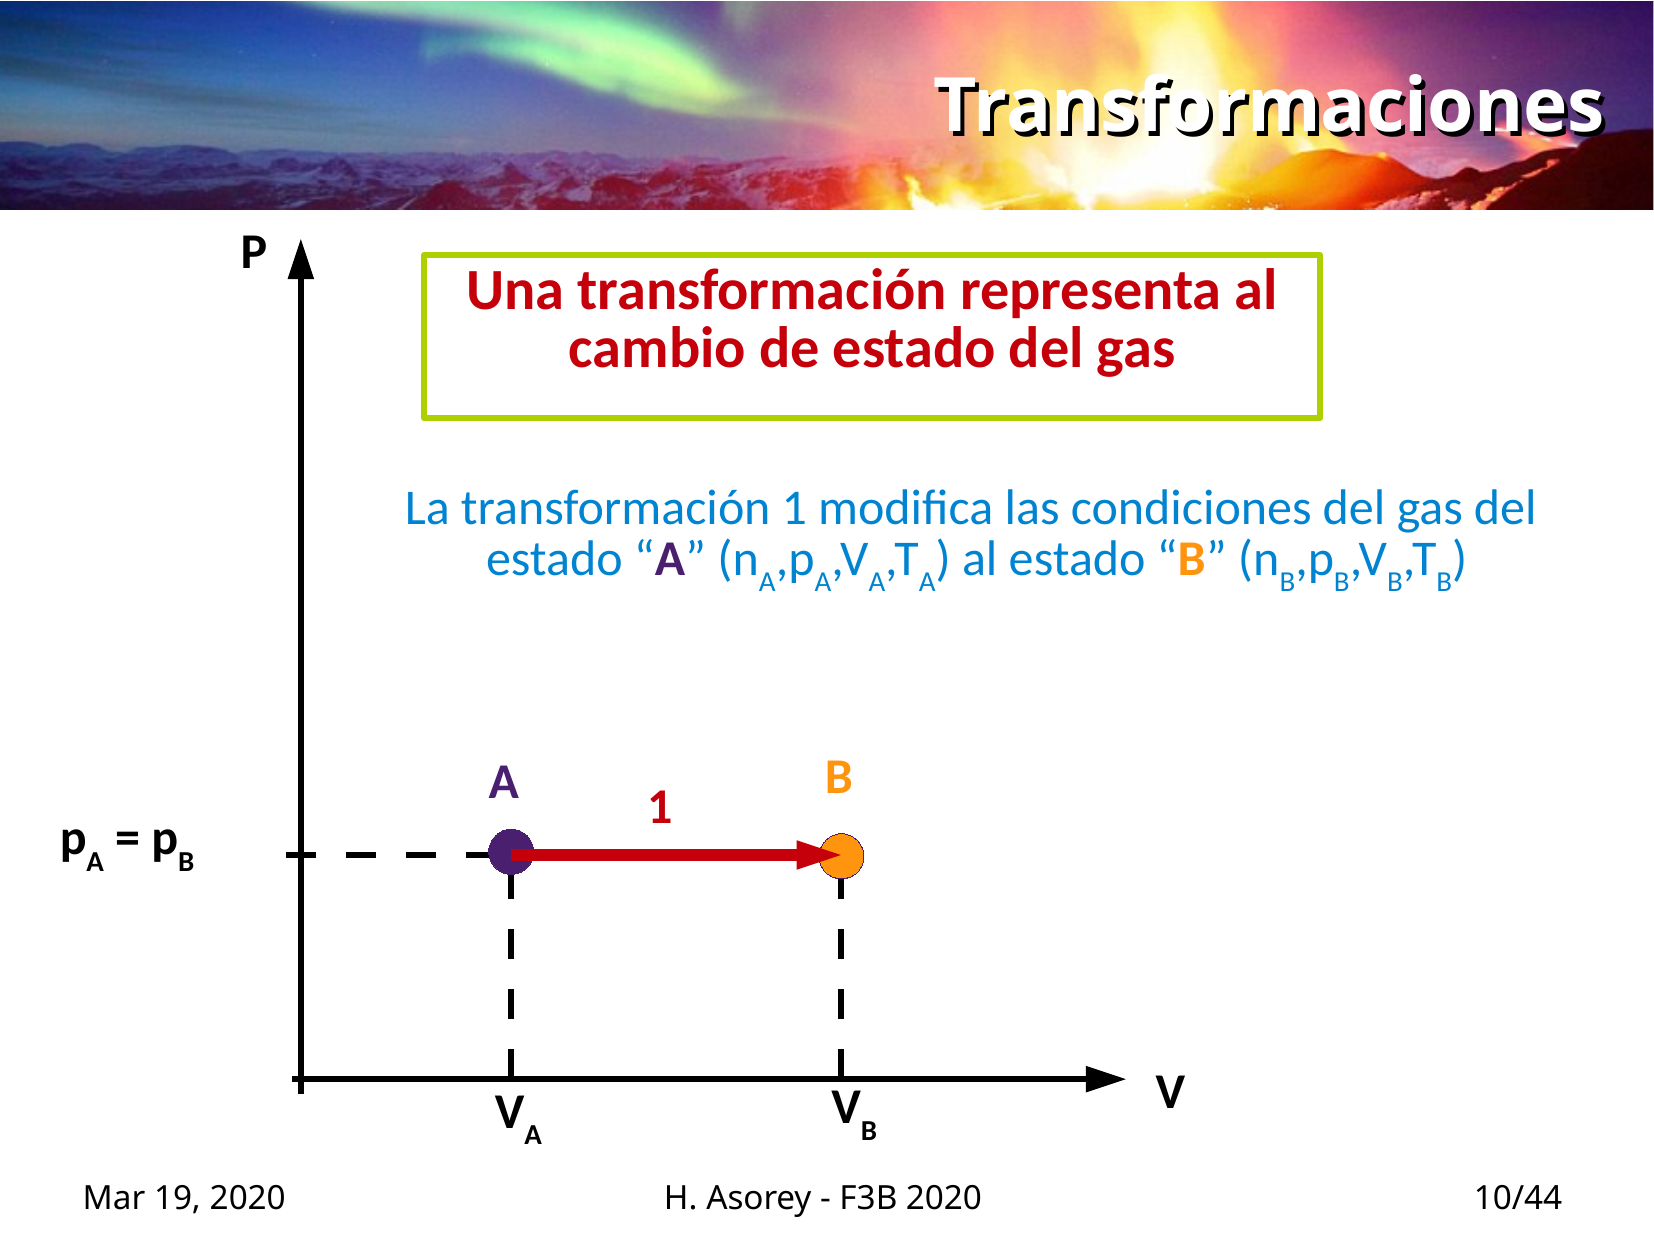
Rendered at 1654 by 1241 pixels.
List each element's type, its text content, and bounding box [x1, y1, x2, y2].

text_box VB [816, 1079, 892, 1166]
text_box A [473, 753, 534, 830]
text_box La transformación 1 modifica las condiciones del gas del estado “A” (nA,pA,VA,TA) al estado “B” (nB,pB,VB,TB) [390, 480, 1569, 628]
text_box VA [480, 1083, 557, 1171]
text_box [488, 829, 534, 875]
text_box pA = pB [45, 810, 210, 897]
text_box Una transformación representa al cambio de estado del gas [424, 255, 1321, 419]
title Transformaciones [45, 15, 1606, 191]
text_box 1 [632, 779, 688, 856]
text_box V [1140, 1064, 1201, 1141]
picture [0, 1, 1654, 210]
text_box [820, 833, 864, 879]
text_box B [810, 749, 868, 826]
text_box P [225, 224, 282, 301]
